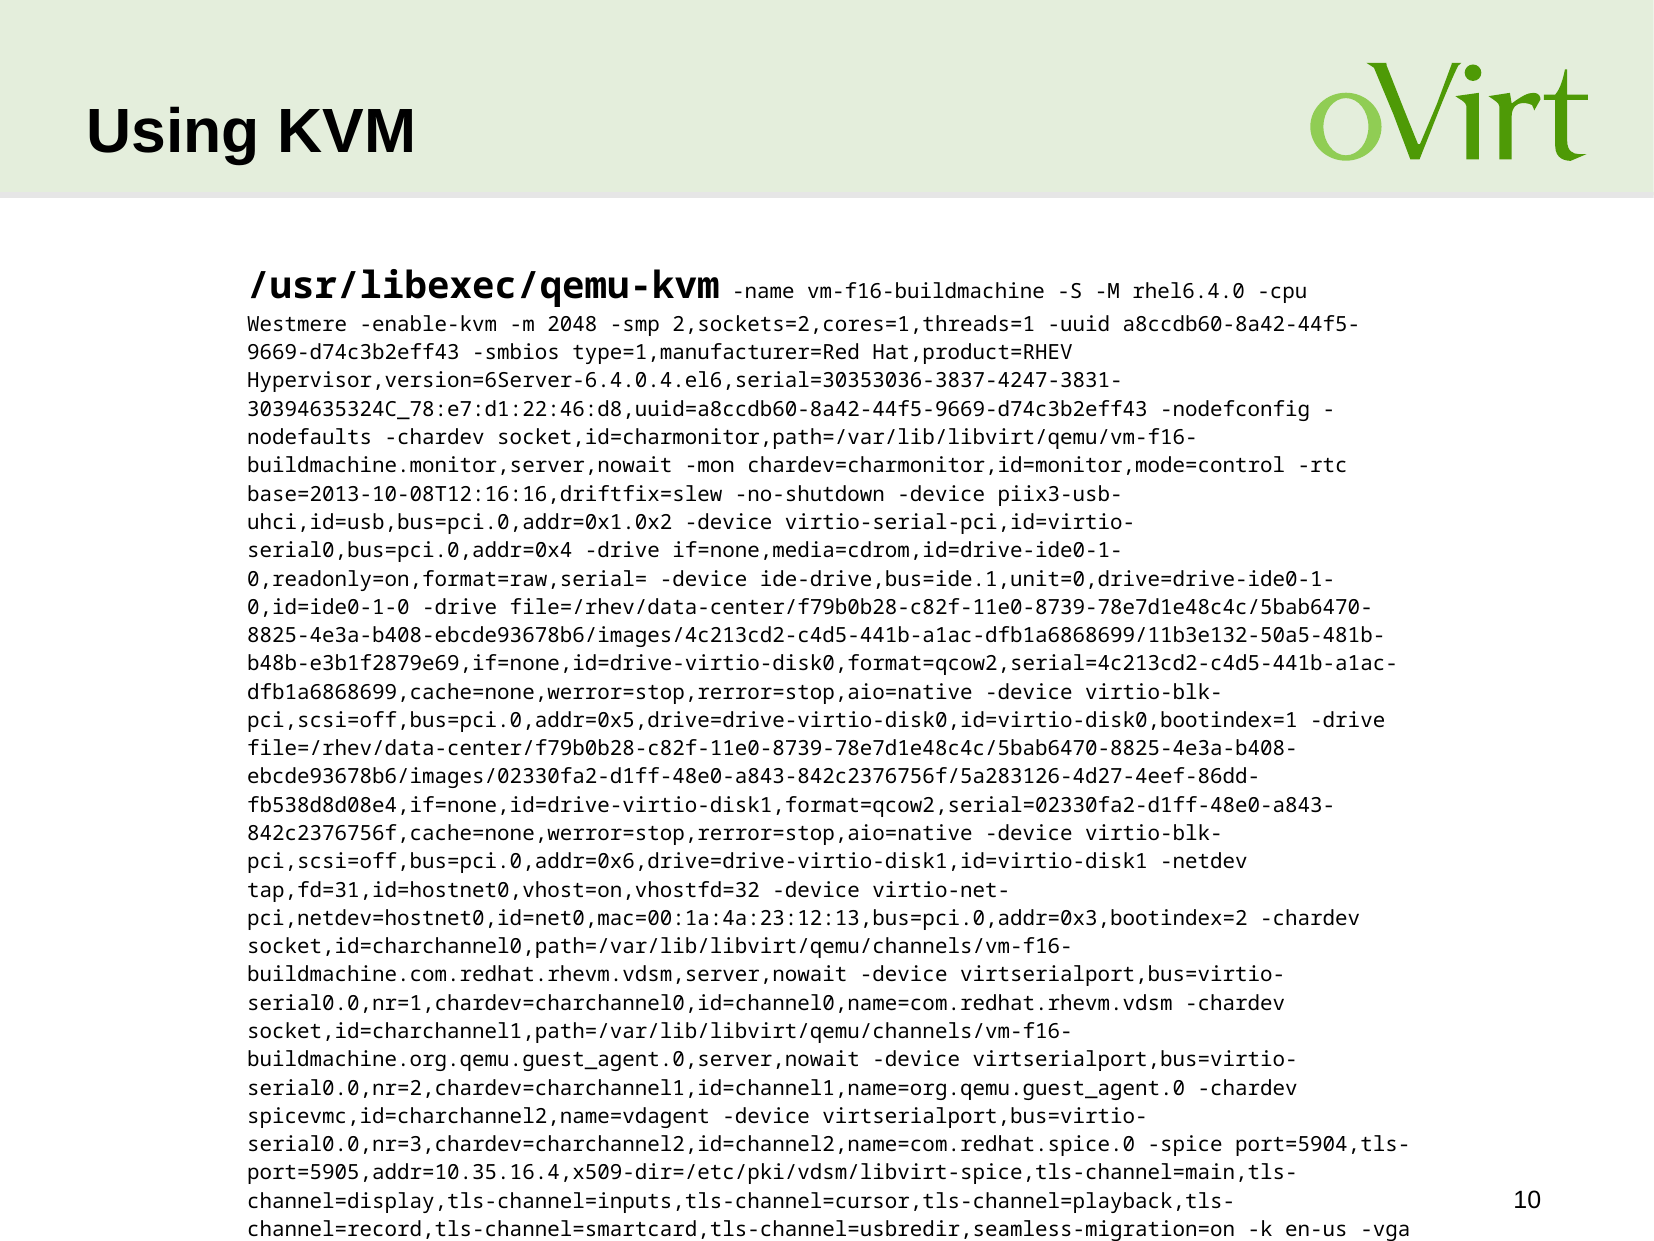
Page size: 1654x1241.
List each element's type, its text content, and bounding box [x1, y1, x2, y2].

title Using KVM [86, 36, 1307, 225]
text_box /usr/libexec/qemu-kvm -name vm-f16-buildmachine -S -M rhel6.4.0 -cpu Westmere -enable-kvm -m 2048 -smp 2,sockets=2,cores=1,threads=1 -uuid a8ccdb60-8a42-44f5-9669-d74c3b2eff43 -smbios type=1,manufacturer=Red Hat,product=RHEV Hypervisor,version=6Server-6.4.0.4.el6,serial=30353036-3837-4247-3831-30394635324C_78:e7:d1:22:46:d8,uuid=a8ccdb60-8a42-44f5-9669-d74c3b2eff43 -nodefconfig -nodefaults -chardev socket,id=charmonitor,path=/var/lib/libvirt/qemu/vm-f16-buildmachine.monitor,server,nowait -mon chardev=charmonitor,id=monitor,mode=control -rtc base=2013-10-08T12:16:16,driftfix=slew -no-shutdown -device piix3-usb-uhci,id=usb,bus=pci.0,addr=0x1.0x2 -device virtio-serial-pci,id=virtio-serial0,bus=pci.0,addr=0x4 -drive if=none,media=cdrom,id=drive-ide0-1-0,readonly=on,format=raw,serial= -device ide-drive,bus=ide.1,unit=0,drive=drive-ide0-1-0,id=ide0-1-0 -drive file=/rhev/data-center/f79b0b28-c82f-11e0-8739-78e7d1e48c4c/5bab6470-8825-4e3a-b408-ebcde93678b6/images/4c213cd2-c4d5-441b-a1ac-dfb1a6868699/11b3e132-50a5-481b-b48b-e3b1f2879e69,if=none,id=drive-virtio-disk0,format=qcow2,serial=4c213cd2-c4d5-441b-a1ac-dfb1a6868699,cache=none,werror=stop,rerror=stop,aio=native -device virtio-blk-pci,scsi=off,bus=pci.0,addr=0x5,drive=drive-virtio-disk0,id=virtio-disk0,bootindex=1 -drive file=/rhev/data-center/f79b0b28-c82f-11e0-8739-78e7d1e48c4c/5bab6470-8825-4e3a-b408-ebcde93678b6/images/02330fa2-d1ff-48e0-a843-842c2376756f/5a283126-4d27-4eef-86dd-fb538d8d08e4,if=none,id=drive-virtio-disk1,format=qcow2,serial=02330fa2-d1ff-48e0-a843-842c2376756f,cache=none,werror=stop,rerror=stop,aio=native -device virtio-blk-pci,scsi=off,bus=pci.0,addr=0x6,drive=drive-virtio-disk1,id=virtio-disk1 -netdev tap,fd=31,id=hostnet0,vhost=on,vhostfd=32 -device virtio-net-pci,netdev=hostnet0,id=net0,mac=00:1a:4a:23:12:13,bus=pci.0,addr=0x3,bootindex=2 -chardev socket,id=charchannel0,path=/var/lib/libvirt/qemu/channels/vm-f16-buildmachine.com.redhat.rhevm.vdsm,server,nowait -device virtserialport,bus=virtio-serial0.0,nr=1,chardev=charchannel0,id=channel0,name=com.redhat.rhevm.vdsm -chardev socket,id=charchannel1,path=/var/lib/libvirt/qemu/channels/vm-f16-buildmachine.org.qemu.guest_agent.0,server,nowait -device virtserialport,bus=virtio-serial0.0,nr=2,chardev=charchannel1,id=channel1,name=org.qemu.guest_agent.0 -chardev spicevmc,id=charchannel2,name=vdagent -device virtserialport,bus=virtio-serial0.0,nr=3,chardev=charchannel2,id=channel2,name=com.redhat.spice.0 -spice port=5904,tls-port=5905,addr=10.35.16.4,x509-dir=/etc/pki/vdsm/libvirt-spice,tls-channel=main,tls-channel=display,tls-channel=inputs,tls-channel=cursor,tls-channel=playback,tls-channel=record,tls-channel=smartcard,tls-channel=usbredir,seamless-migration=on -k en-us -vga qxl -global qxl-vga.ram_size=67108864 -global qxl-vga.vram_size=67108864 [232, 250, 1425, 1159]
